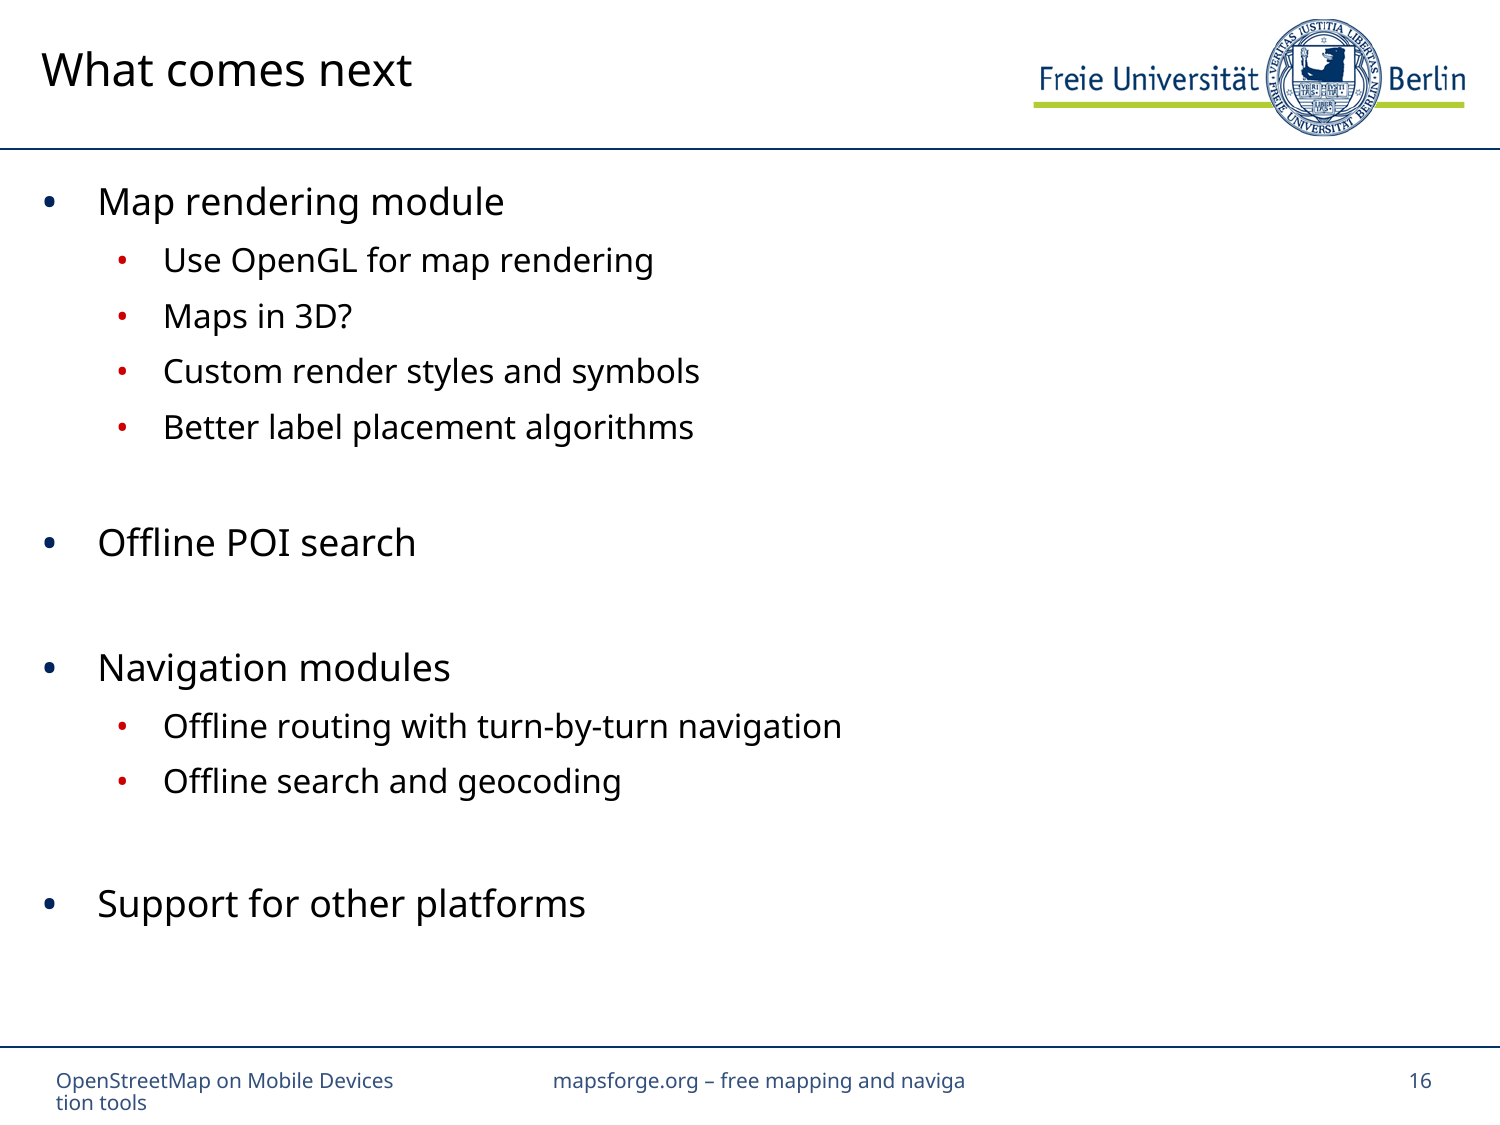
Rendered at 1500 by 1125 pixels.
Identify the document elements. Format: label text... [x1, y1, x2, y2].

title What comes next [41, 0, 1016, 138]
picture [1033, 19, 1470, 137]
list Map rendering module Use OpenGL for map rendering Maps in 3D? Custom render styles and symbols Better label placement algorithms Offline POI search Navigation modules Offline routing with turn-by-turn navigation Offline search and geocoding Support for other platforms [41, 175, 1447, 919]
